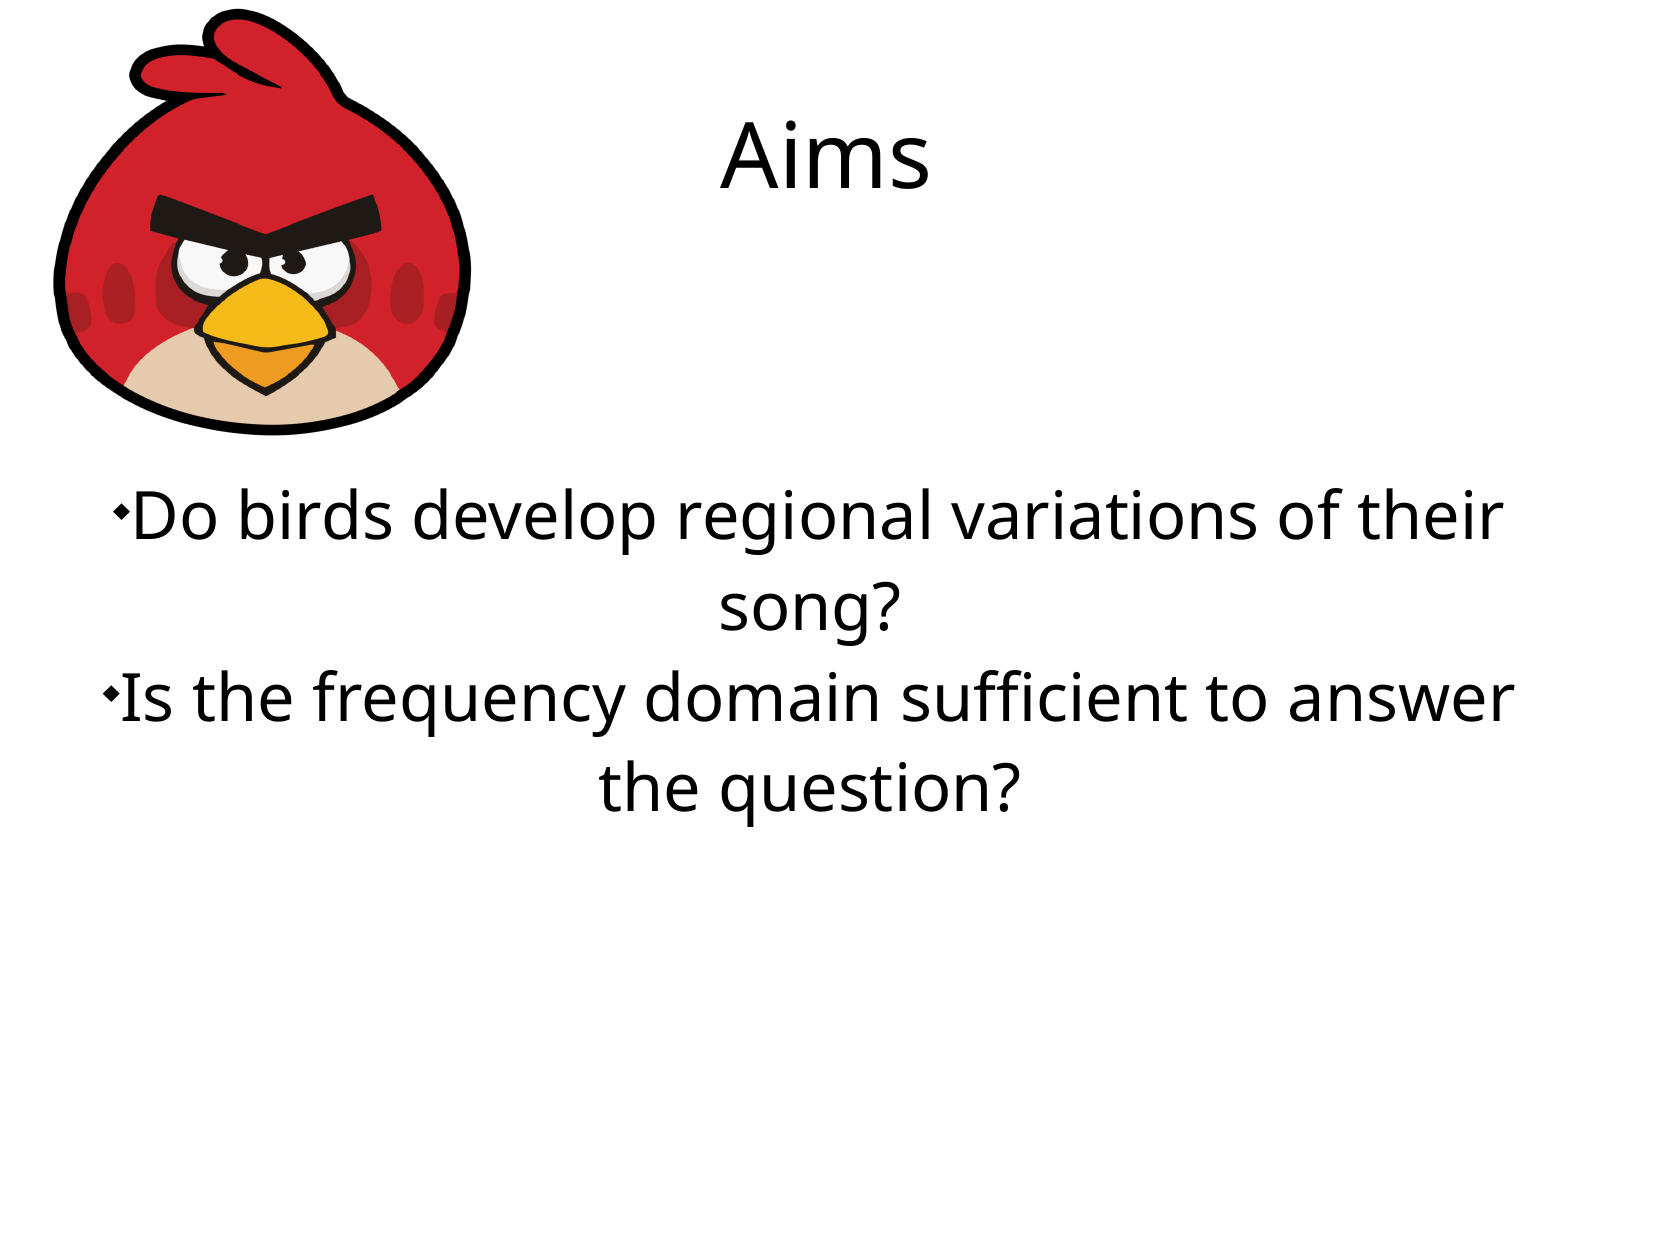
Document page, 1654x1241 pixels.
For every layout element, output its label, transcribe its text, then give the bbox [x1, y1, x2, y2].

subtitle Do birds develop regional variations of their song? Is the frequency domain sufficient to answer the question? [82, 290, 1538, 1010]
picture [16, 0, 508, 449]
title Aims [508, 49, 1571, 257]
